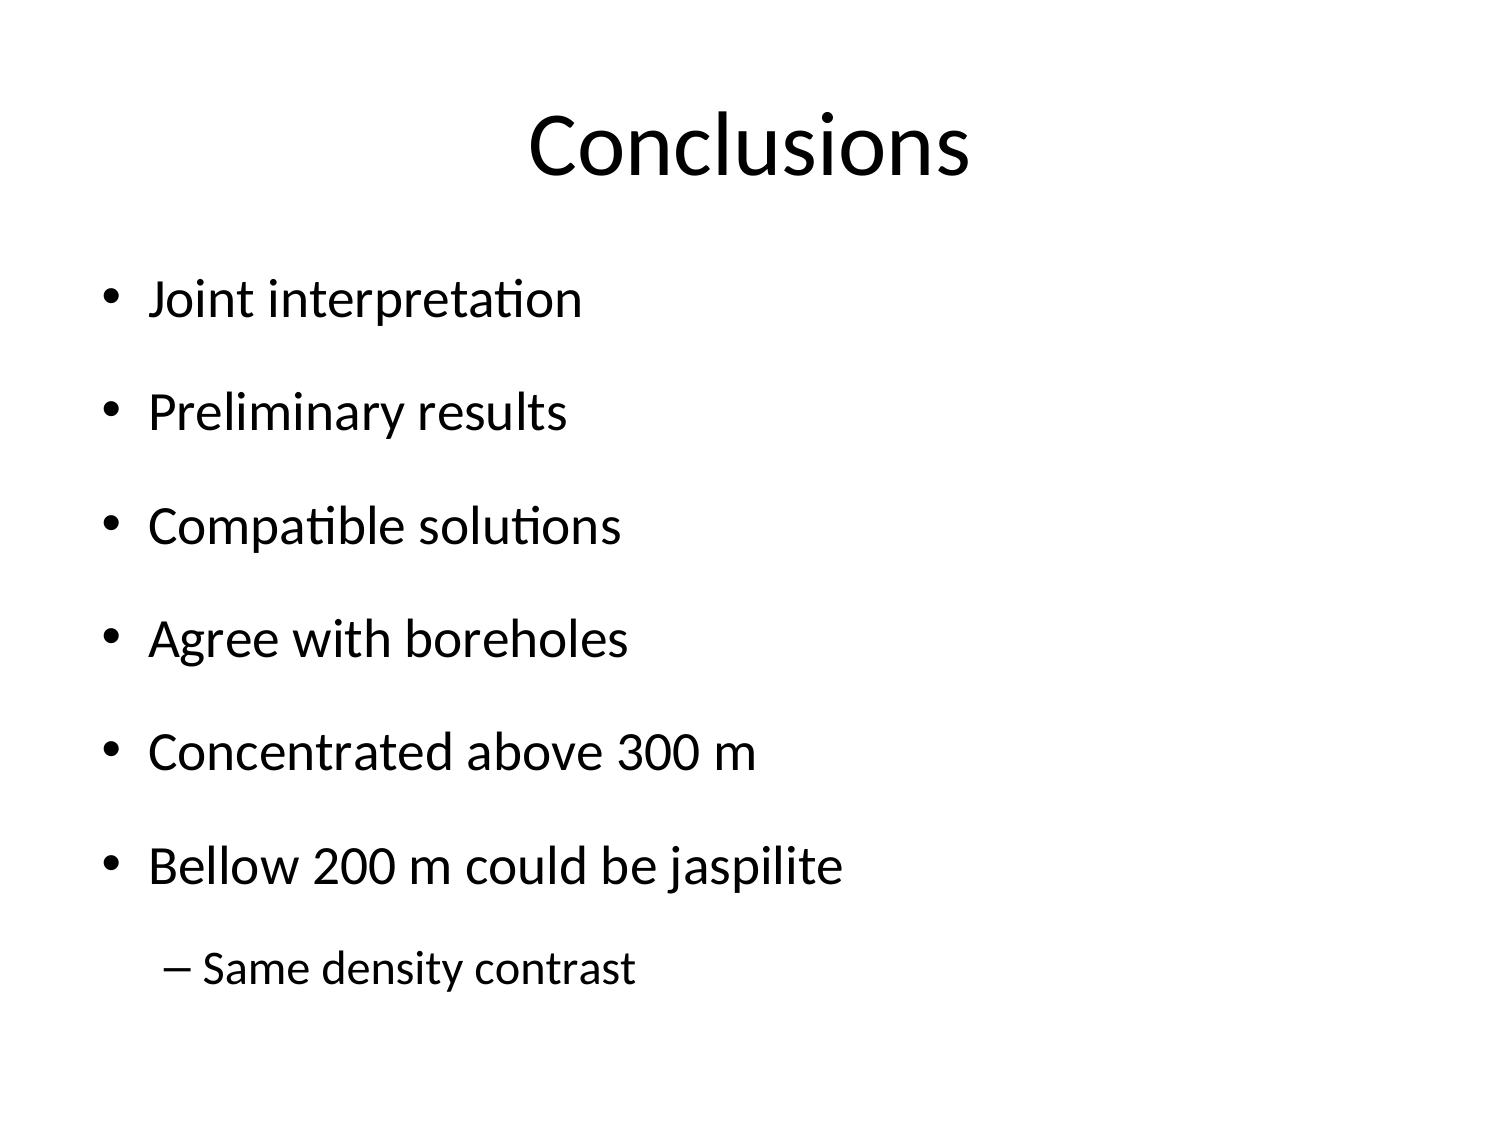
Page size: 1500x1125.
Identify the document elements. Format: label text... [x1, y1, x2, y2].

list Joint interpretation Preliminary results Compatible solutions Agree with boreholes Concentrated above 300 m Bellow 200 m could be jaspilite Same density contrast [86, 221, 1422, 1009]
title Conclusions [75, 21, 1426, 257]
